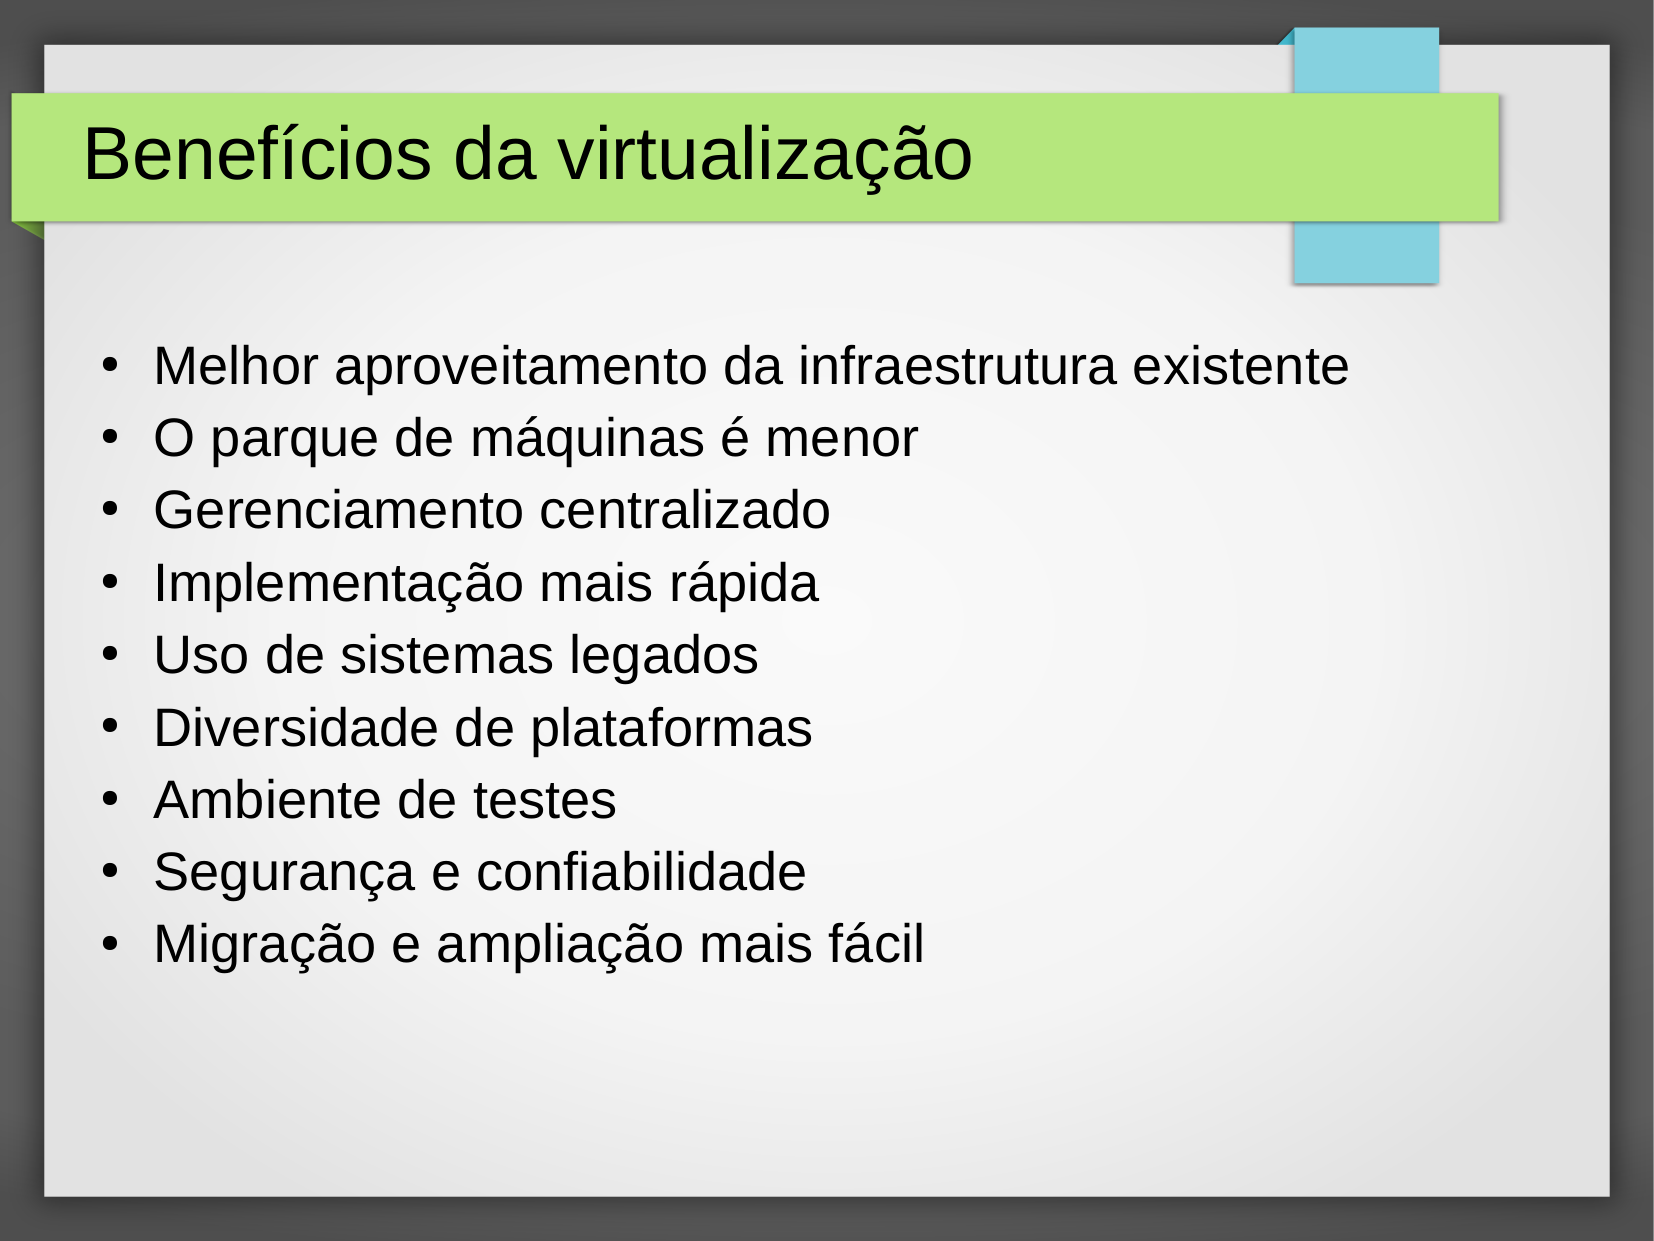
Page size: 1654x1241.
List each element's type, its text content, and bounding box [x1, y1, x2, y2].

list Melhor aproveitamento da infraestrutura existente O parque de máquinas é menor Gerenciamento centralizado Implementação mais rápida Uso de sistemas legados Diversidade de plataformas Ambiente de testes Segurança e confiabilidade Migração e ampliação mais fácil [82, 295, 1571, 1015]
title Benefícios da virtualização [82, 94, 1264, 213]
picture [0, 0, 1654, 1241]
